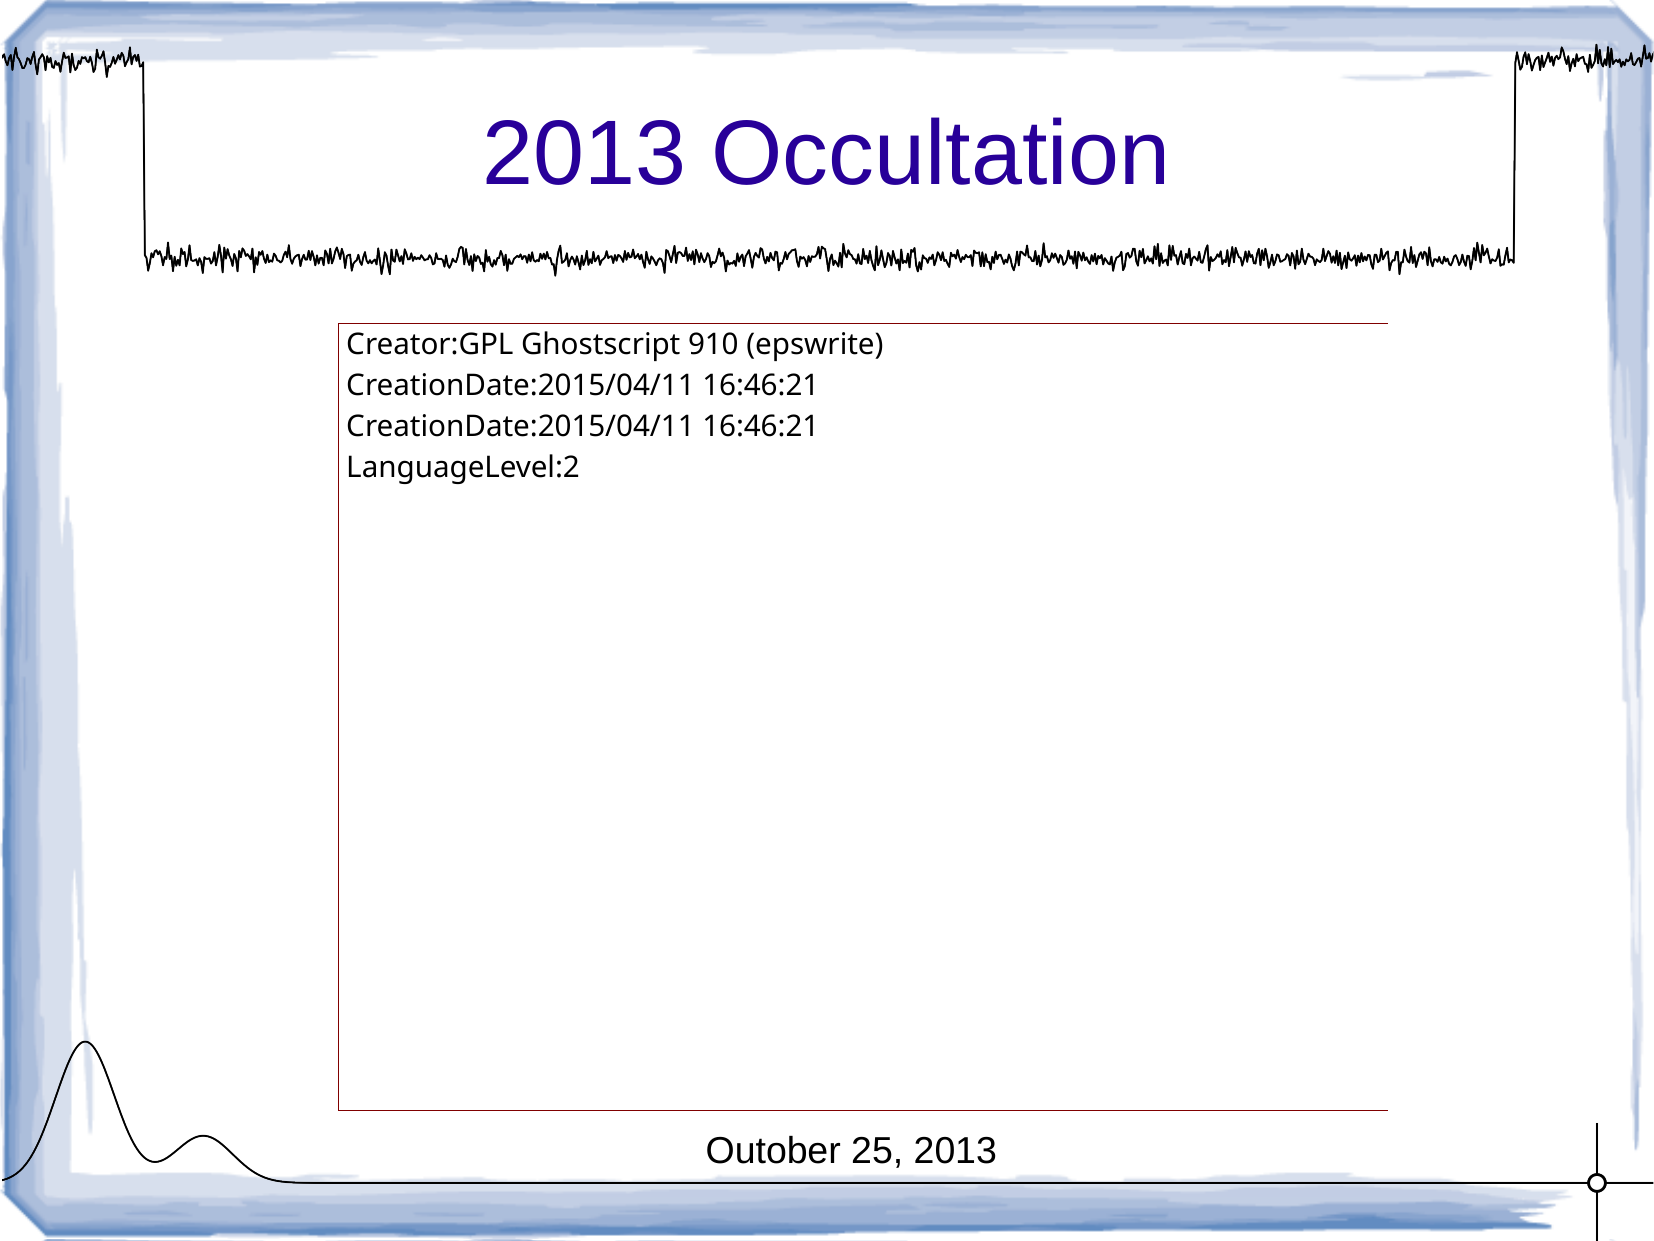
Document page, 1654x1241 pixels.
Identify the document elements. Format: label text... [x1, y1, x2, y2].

picture [0, 0, 1654, 1241]
text_box Outober 25, 2013 [690, 1122, 1012, 1179]
